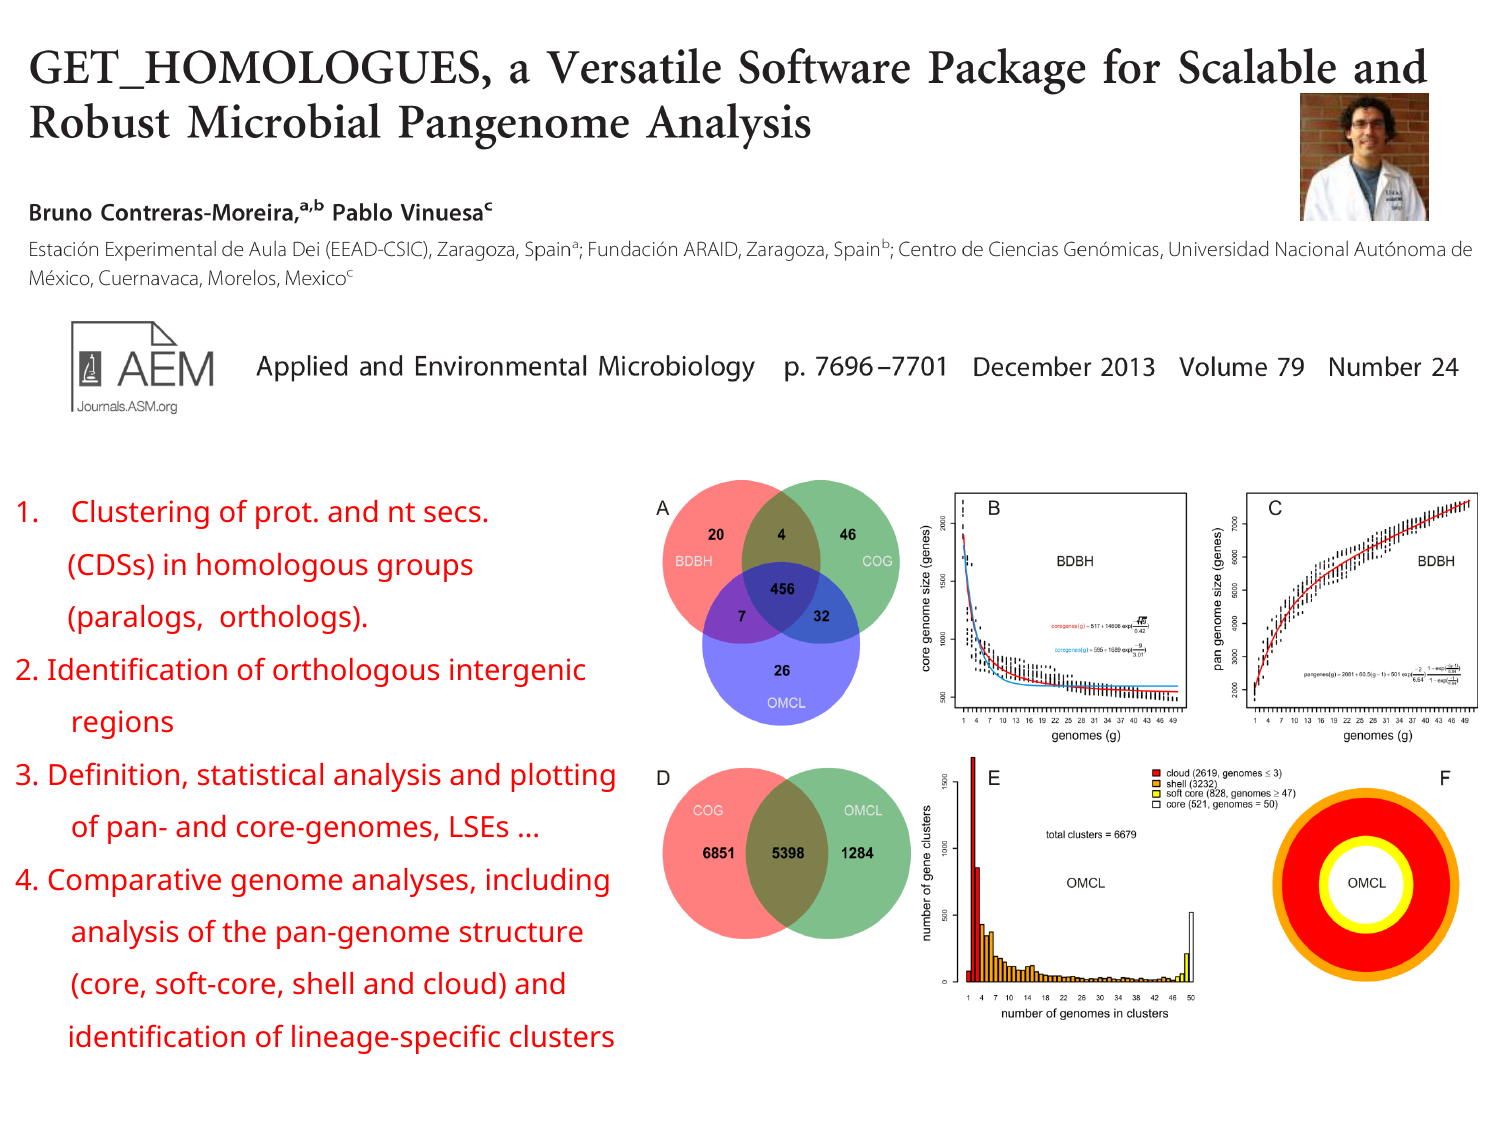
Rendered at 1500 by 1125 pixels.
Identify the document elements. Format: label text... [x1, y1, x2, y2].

picture [11, 35, 1489, 430]
picture [657, 480, 1478, 1020]
text_box Clustering of prot. and nt secs. (CDSs) in homologous groups (paralogs, orthologs). 2. Identification of orthologous intergenic regions 3. Definition, statistical analysis and plotting of pan- and core-genomes, LSEs … 4. Comparative genome analyses, including analysis of the pan-genome structure (core, soft-core, shell and cloud) and identification of lineage-specific clusters [0, 468, 657, 1061]
